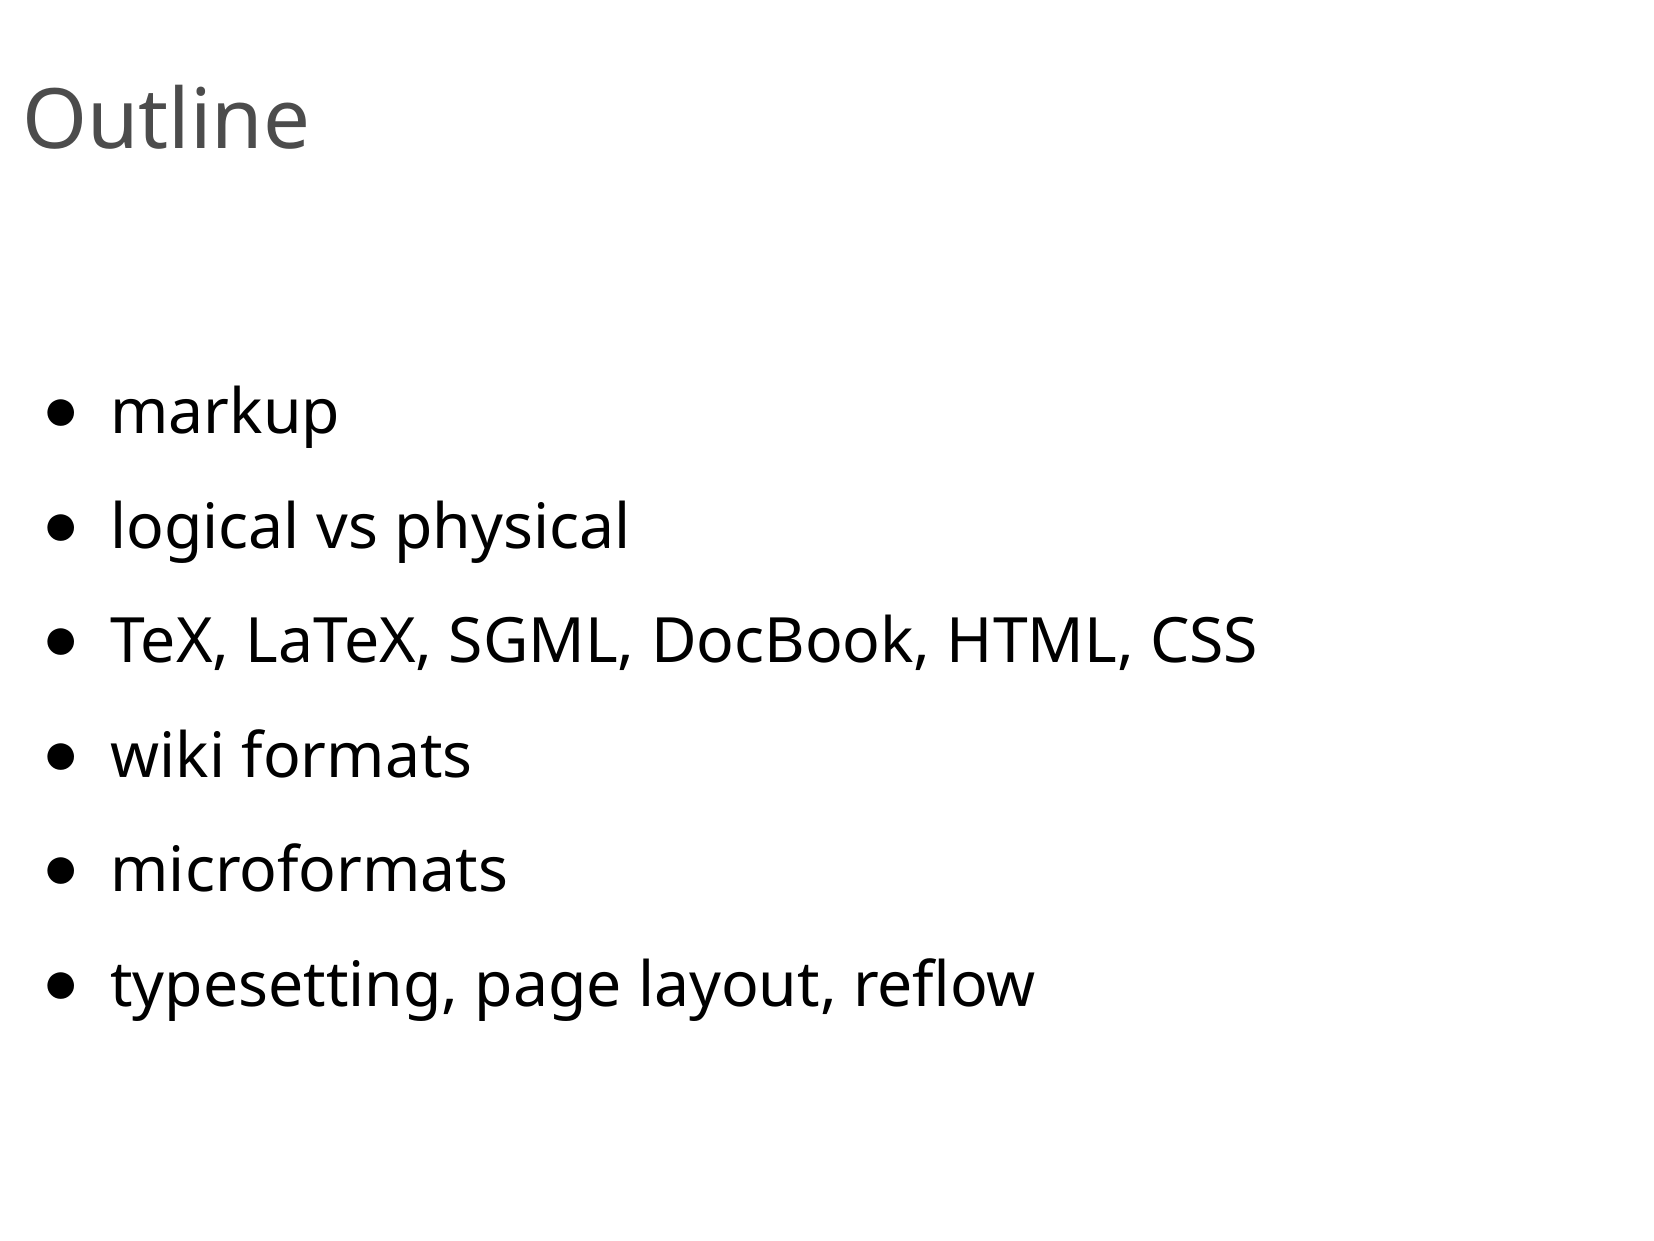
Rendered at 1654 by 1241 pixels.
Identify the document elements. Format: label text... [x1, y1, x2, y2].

list markup logical vs physical TeX, LaTeX, SGML, DocBook, HTML, CSS wiki formats microformats typesetting, page layout, reflow [25, 233, 1654, 1158]
title Outline [22, 19, 1654, 213]
